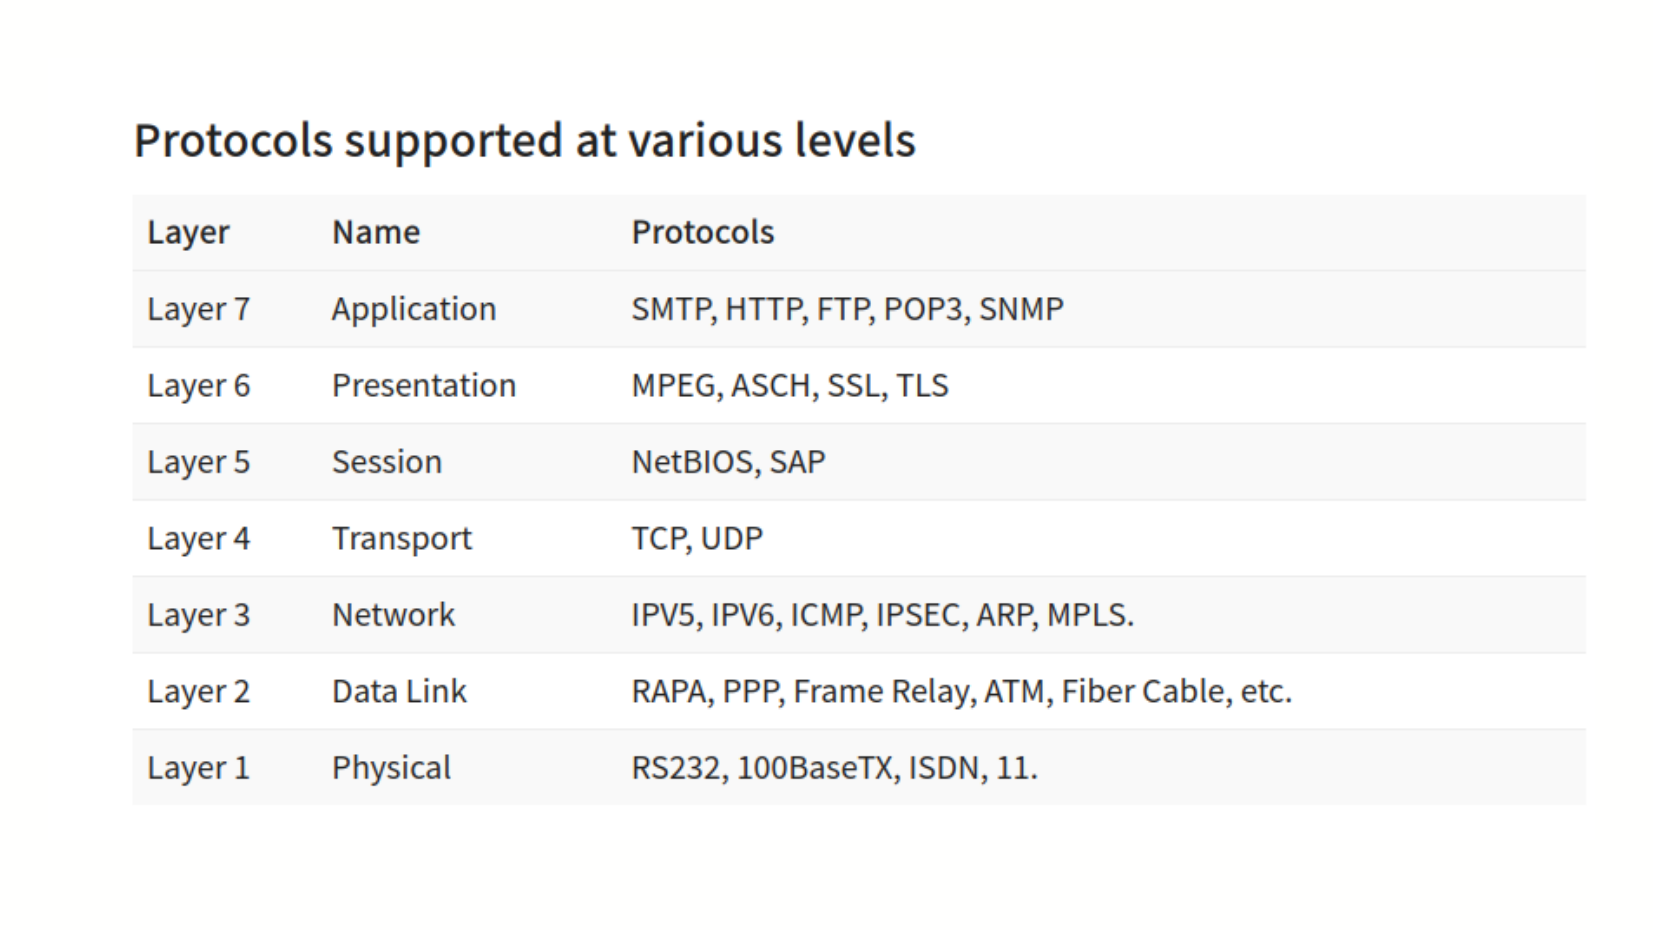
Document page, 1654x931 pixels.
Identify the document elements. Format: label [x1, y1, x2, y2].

picture [48, 58, 1595, 840]
